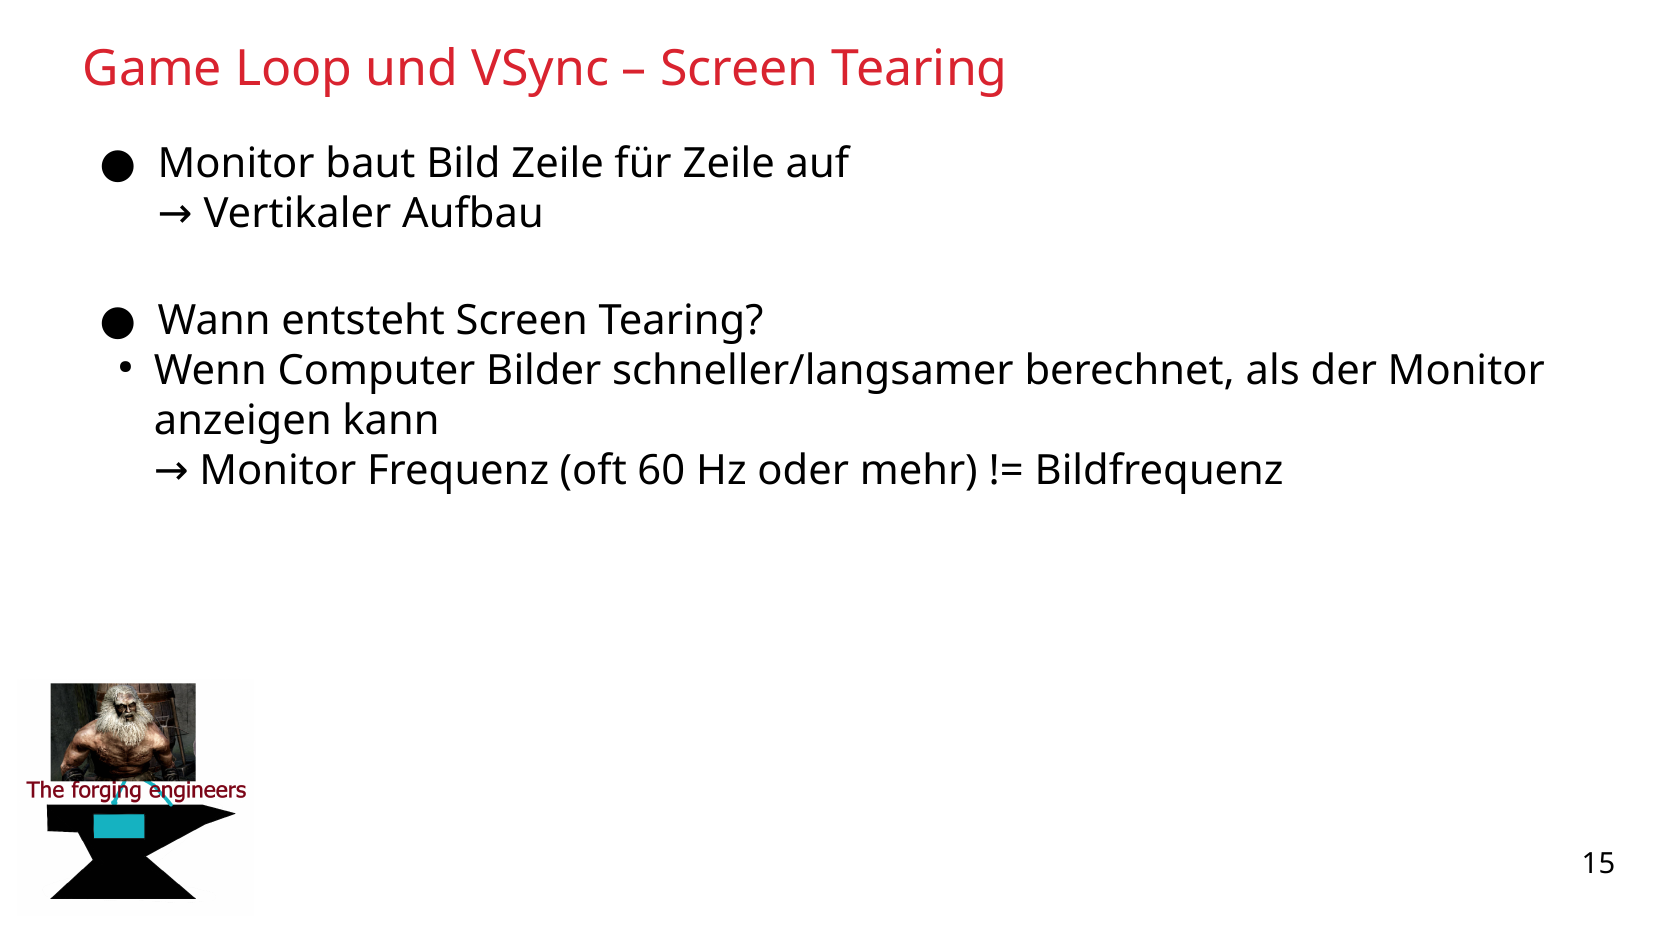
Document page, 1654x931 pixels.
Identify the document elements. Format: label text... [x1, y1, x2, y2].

title Game Loop und VSync – Screen Tearing [82, 37, 1571, 95]
picture [17, 679, 254, 916]
text_box Monitor baut Bild Zeile für Zeile auf → Vertikaler Aufbau Wann entsteht Screen Tearing? Wenn Computer Bilder schneller/langsamer berechnet, als der Monitor anzeigen kann → Monitor Frequenz (oft 60 Hz oder mehr) != Bildfrequenz [82, 135, 1583, 508]
